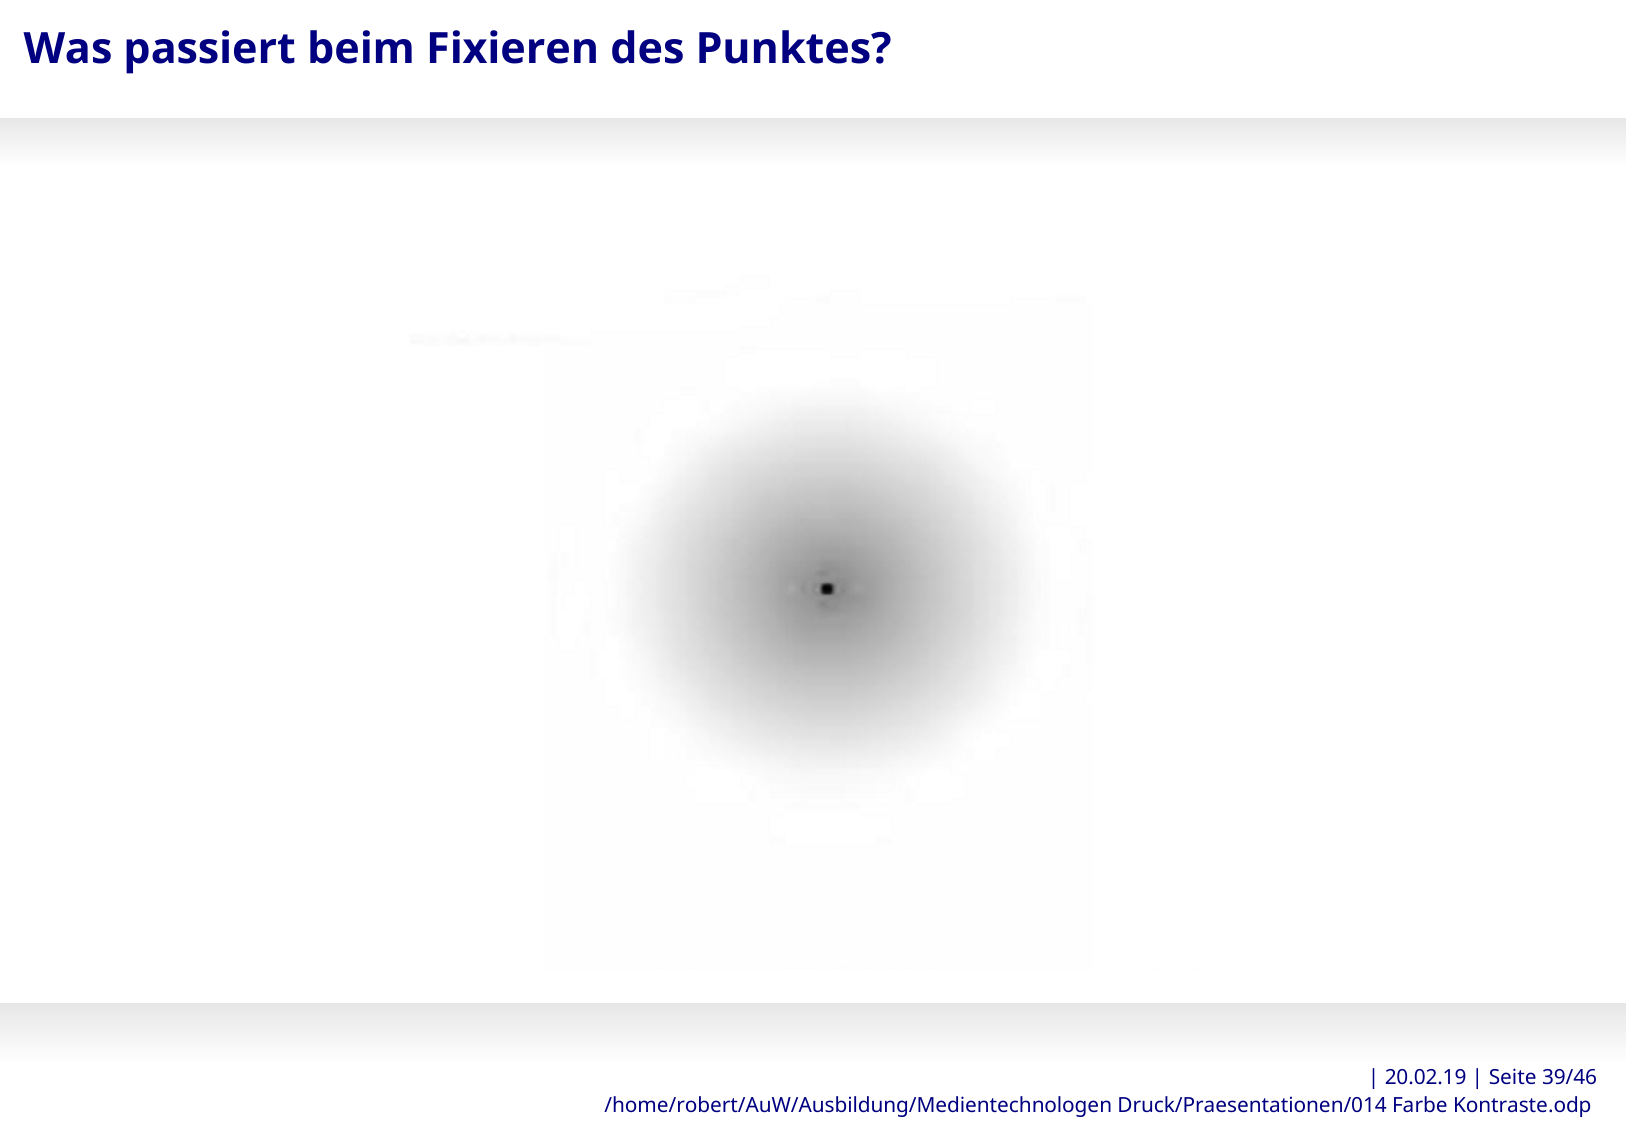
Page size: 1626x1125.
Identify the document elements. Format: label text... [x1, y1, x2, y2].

title Was passiert beim Fixieren des Punktes? [23, 5, 1600, 154]
picture [243, 201, 1412, 970]
